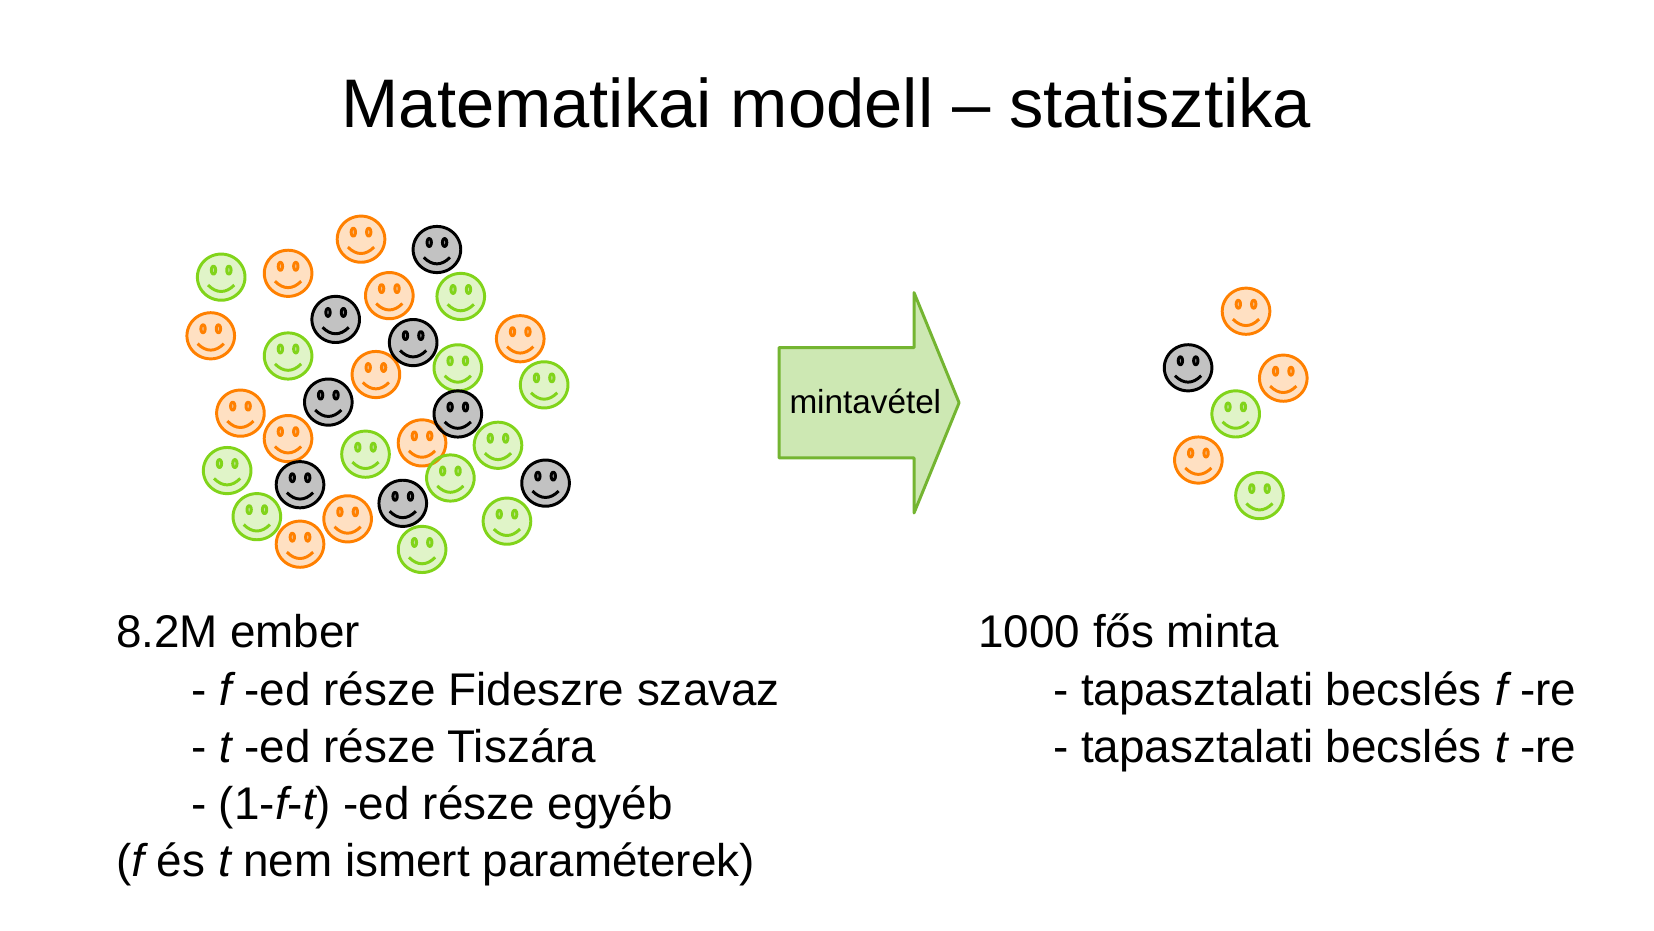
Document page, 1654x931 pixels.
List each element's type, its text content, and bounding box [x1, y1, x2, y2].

text_box [436, 273, 485, 320]
text_box [1235, 472, 1284, 519]
text_box [341, 431, 390, 478]
text_box 8.2M ember - f -ed része Fideszre szavaz - t -ed része Tiszára - (1-f-t) -ed része egyéb (f és t nem ismert paraméterek) [101, 598, 821, 931]
text_box [413, 226, 461, 273]
text_box mintavétel [774, 376, 993, 443]
text_box [304, 379, 353, 426]
text_box [779, 292, 949, 376]
text_box [1222, 288, 1270, 335]
text_box [264, 250, 312, 297]
text_box [1259, 355, 1308, 402]
text_box [1164, 344, 1212, 391]
text_box [483, 498, 531, 545]
text_box [186, 312, 235, 359]
text_box [398, 526, 446, 573]
text_box [311, 296, 360, 343]
text_box [779, 443, 943, 513]
text_box [378, 480, 427, 527]
text_box 1000 fős minta - tapasztalati becslés f -re - tapasztalati becslés t -re [963, 598, 1654, 895]
text_box [203, 447, 251, 494]
text_box [216, 390, 265, 437]
text_box [352, 319, 438, 398]
text_box [264, 332, 312, 380]
text_box [521, 460, 570, 507]
text_box [337, 216, 385, 263]
text_box [496, 315, 545, 362]
text_box [474, 422, 522, 469]
text_box [264, 415, 324, 508]
text_box [365, 272, 414, 319]
text_box [323, 495, 372, 542]
text_box [1174, 436, 1223, 484]
title Matematikai modell – statisztika [88, 29, 1565, 178]
text_box [398, 344, 482, 502]
text_box [520, 361, 568, 408]
text_box [197, 254, 246, 301]
text_box [1211, 390, 1260, 438]
text_box [233, 493, 281, 540]
text_box [276, 521, 324, 568]
